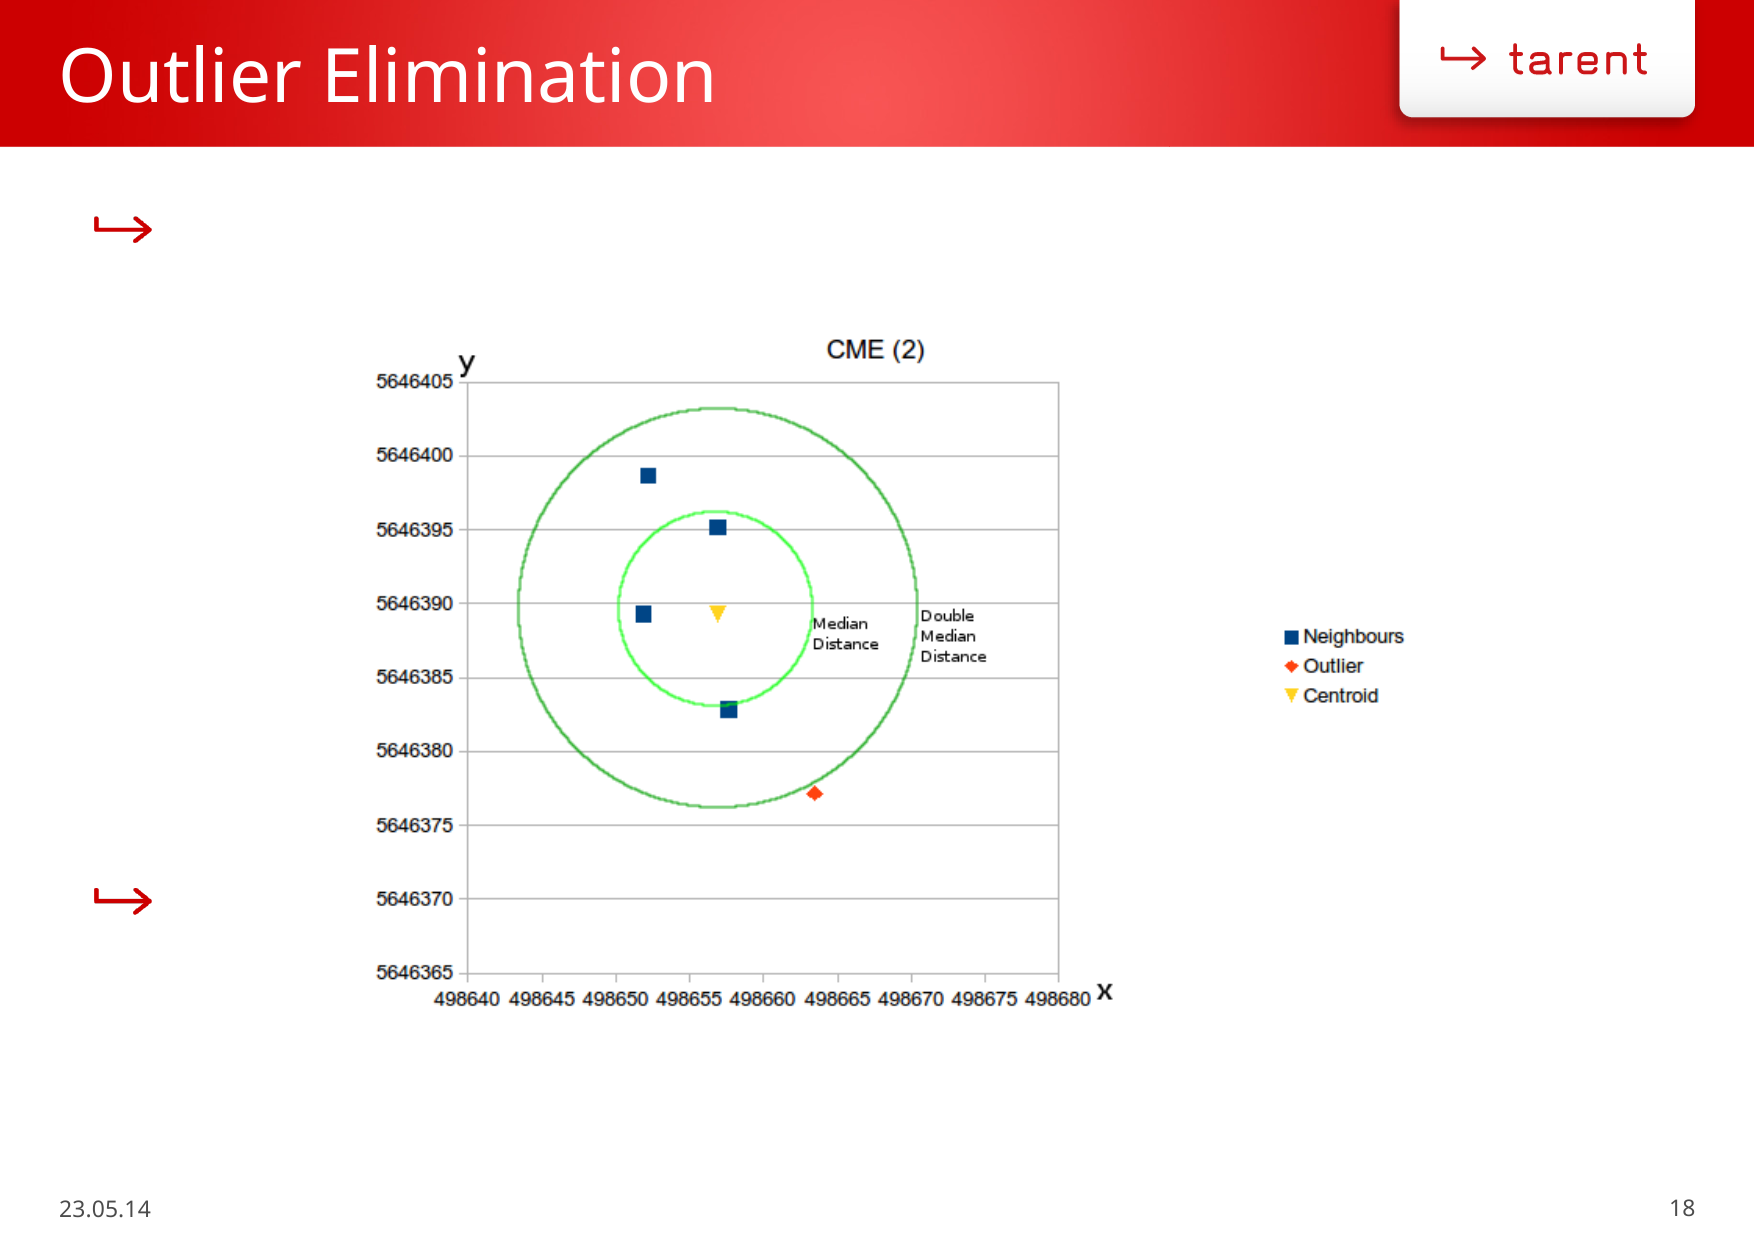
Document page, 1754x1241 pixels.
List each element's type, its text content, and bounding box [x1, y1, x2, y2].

list Basierend auf dem Centroid, der aus den Positionen der stärksten 5 Histogramme berechnet wird Der Faktor 2 für den Schwellwert hat sich als ausgewogen erwiesen [87, 212, 1667, 1134]
title Outlier Elimination [59, 0, 1638, 177]
picture [0, 0, 1754, 1240]
